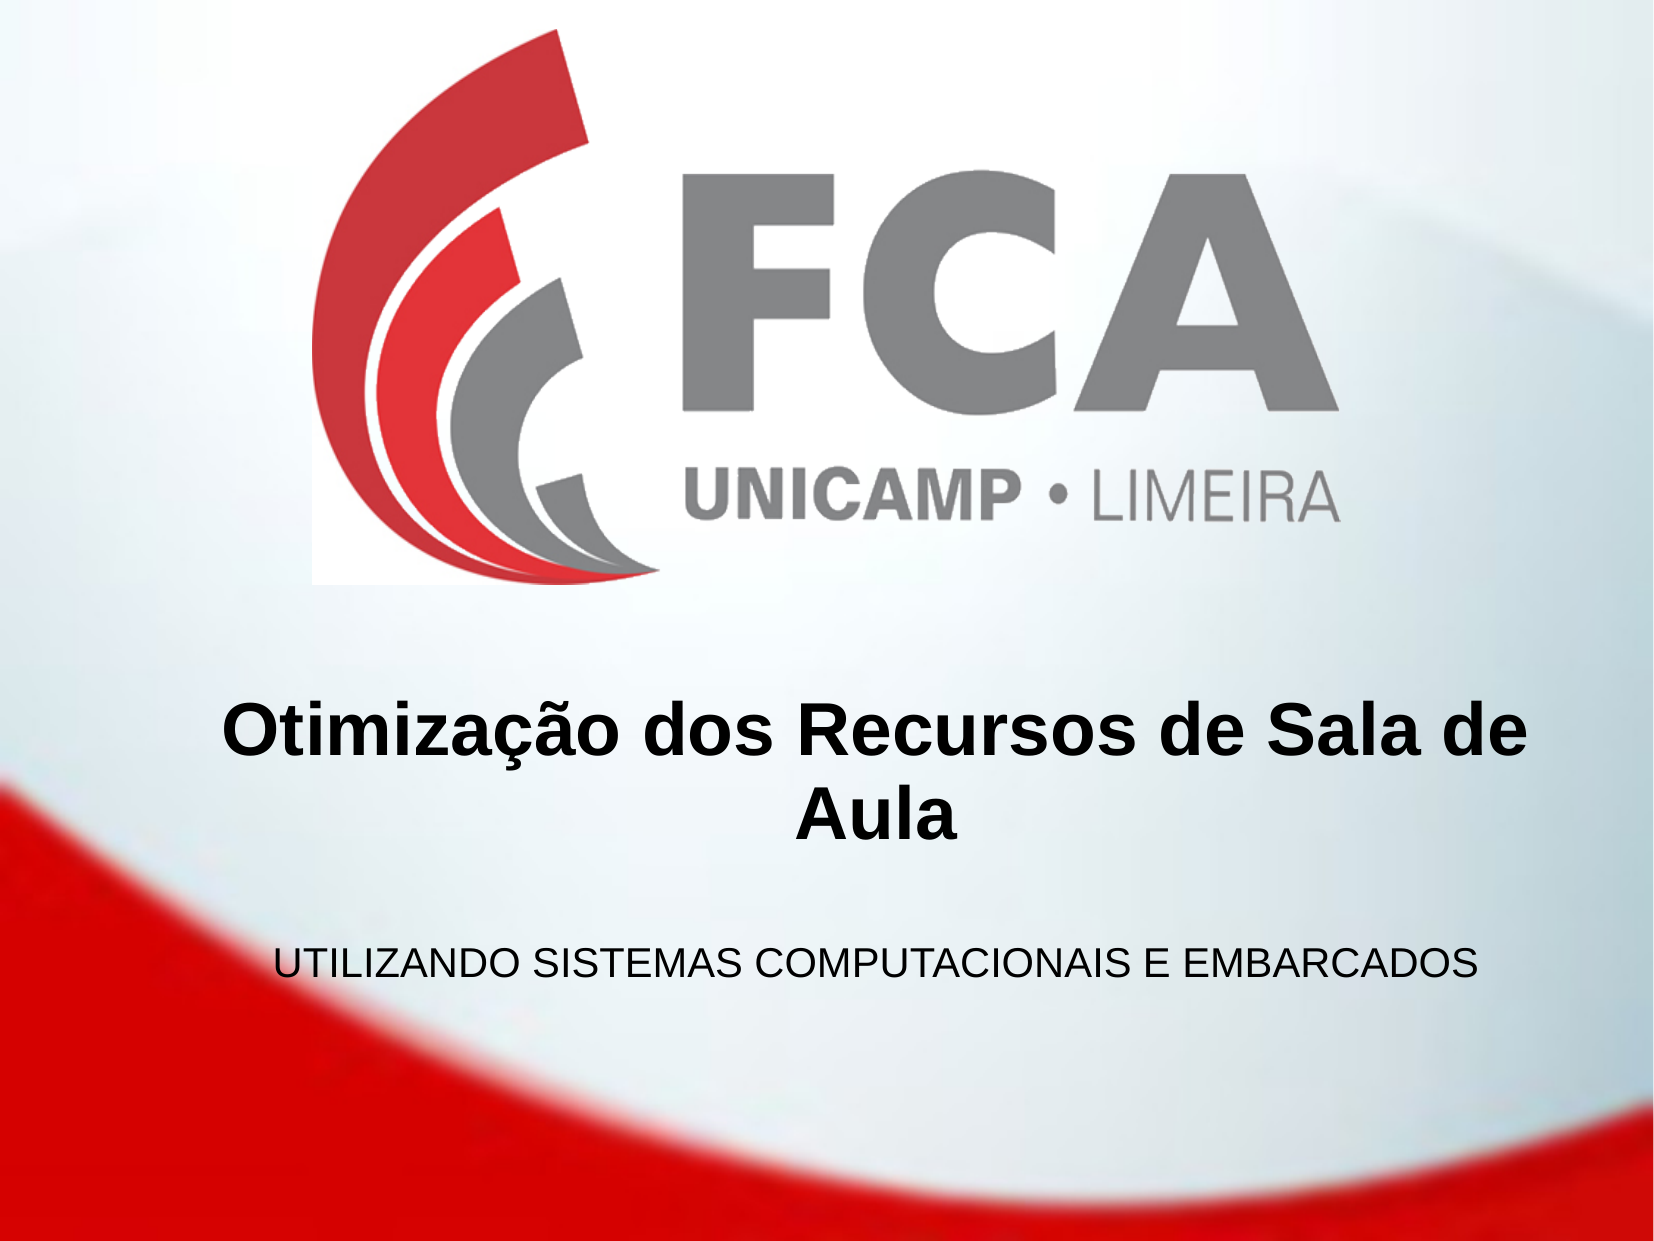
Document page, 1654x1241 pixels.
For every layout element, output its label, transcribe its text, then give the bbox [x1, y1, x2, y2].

picture [0, 0, 1654, 1241]
title Otimização dos Recursos de Sala de Aula UTILIZANDO SISTEMAS COMPUTACIONAIS E EMBARCADOS [131, 687, 1621, 987]
